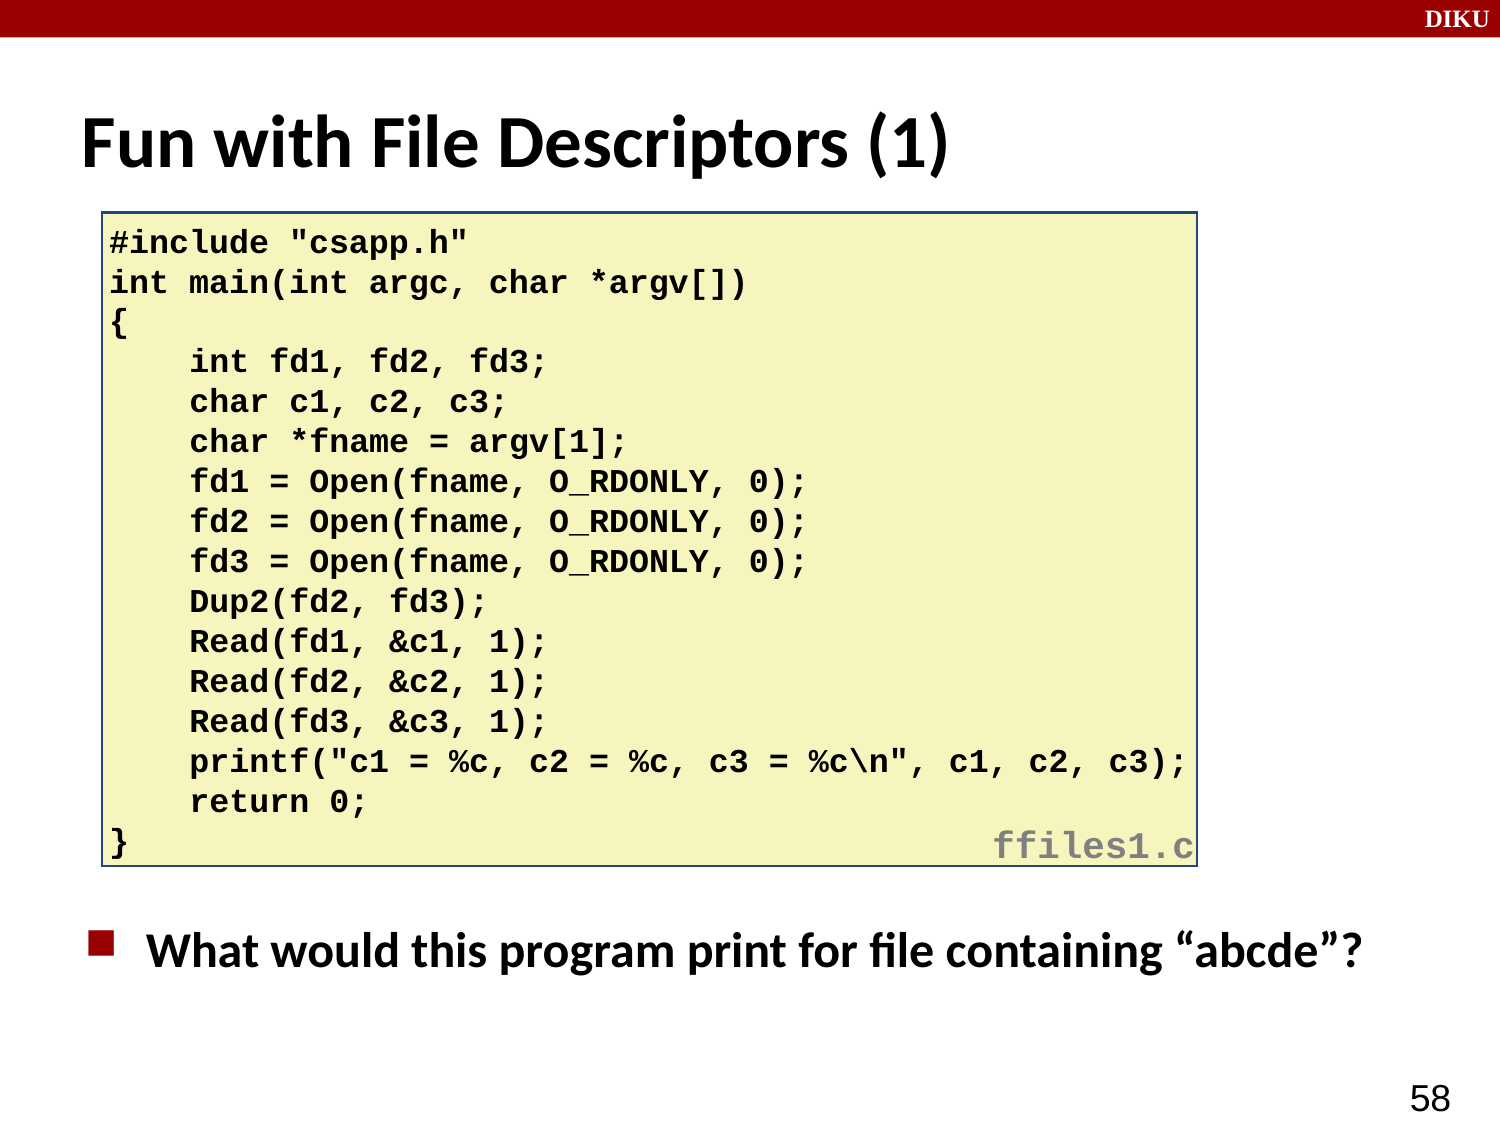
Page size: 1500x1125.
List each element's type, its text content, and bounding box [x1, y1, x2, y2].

text_box #include "csapp.h" int main(int argc, char *argv[]) { int fd1, fd2, fd3; char c1, c2, c3; char *fname = argv[1]; fd1 = Open(fname, O_RDONLY, 0); fd2 = Open(fname, O_RDONLY, 0); fd3 = Open(fname, O_RDONLY, 0); Dup2(fd2, fd3); Read(fd1, &c1, 1); Read(fd2, &c2, 1); Read(fd3, &c3, 1); printf("c1 = %c, c2 = %c, c3 = %c\n", c1, c2, c3); return 0; } [101, 212, 1197, 866]
text_box Fun with File Descriptors (1) [67, 74, 1313, 200]
text_box ffiles1.c [977, 813, 1210, 874]
text_box What would this program print for file containing “abcde”? [74, 909, 1438, 998]
